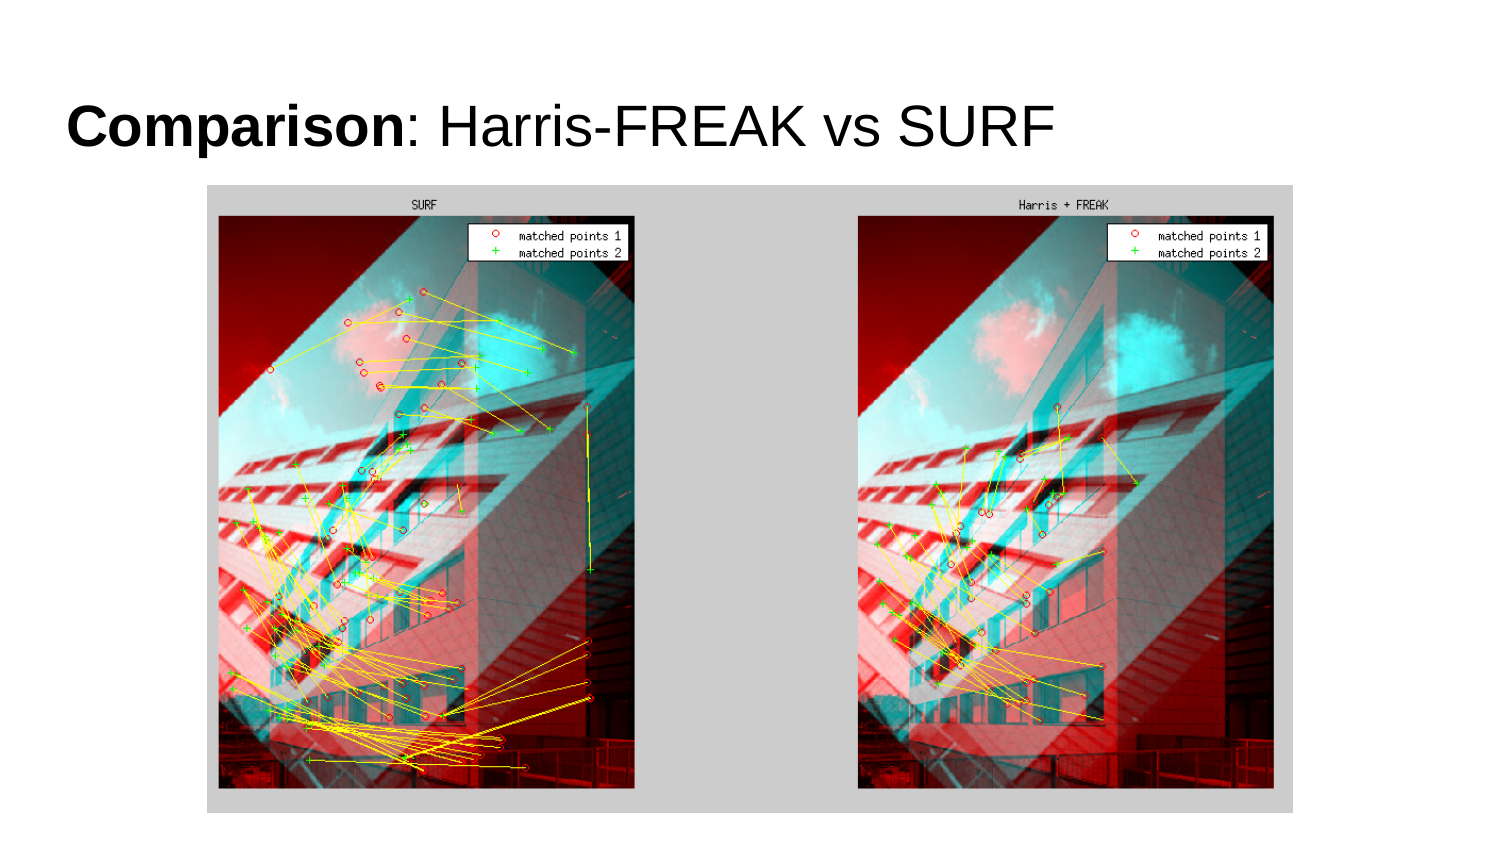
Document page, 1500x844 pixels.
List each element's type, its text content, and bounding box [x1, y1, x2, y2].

title Comparison: Harris-FREAK vs SURF [51, 72, 1449, 167]
picture [207, 185, 1293, 813]
